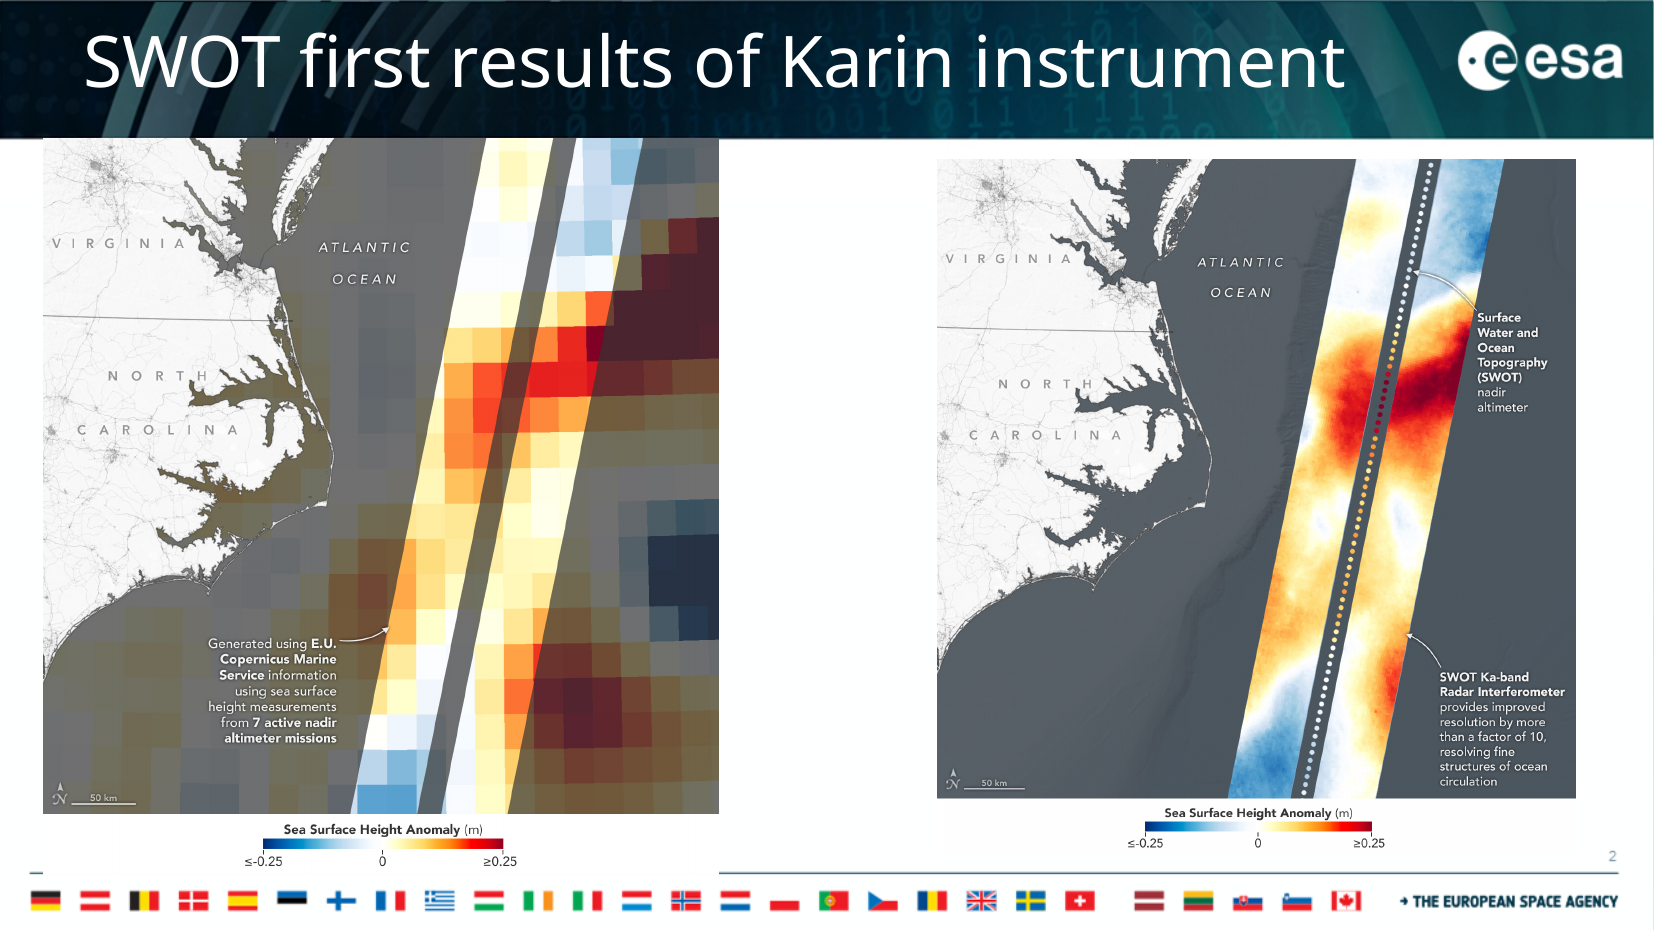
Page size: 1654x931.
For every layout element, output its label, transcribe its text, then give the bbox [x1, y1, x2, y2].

picture [0, 0, 1654, 931]
title SWOT first results of Karin instrument [29, 17, 1401, 102]
